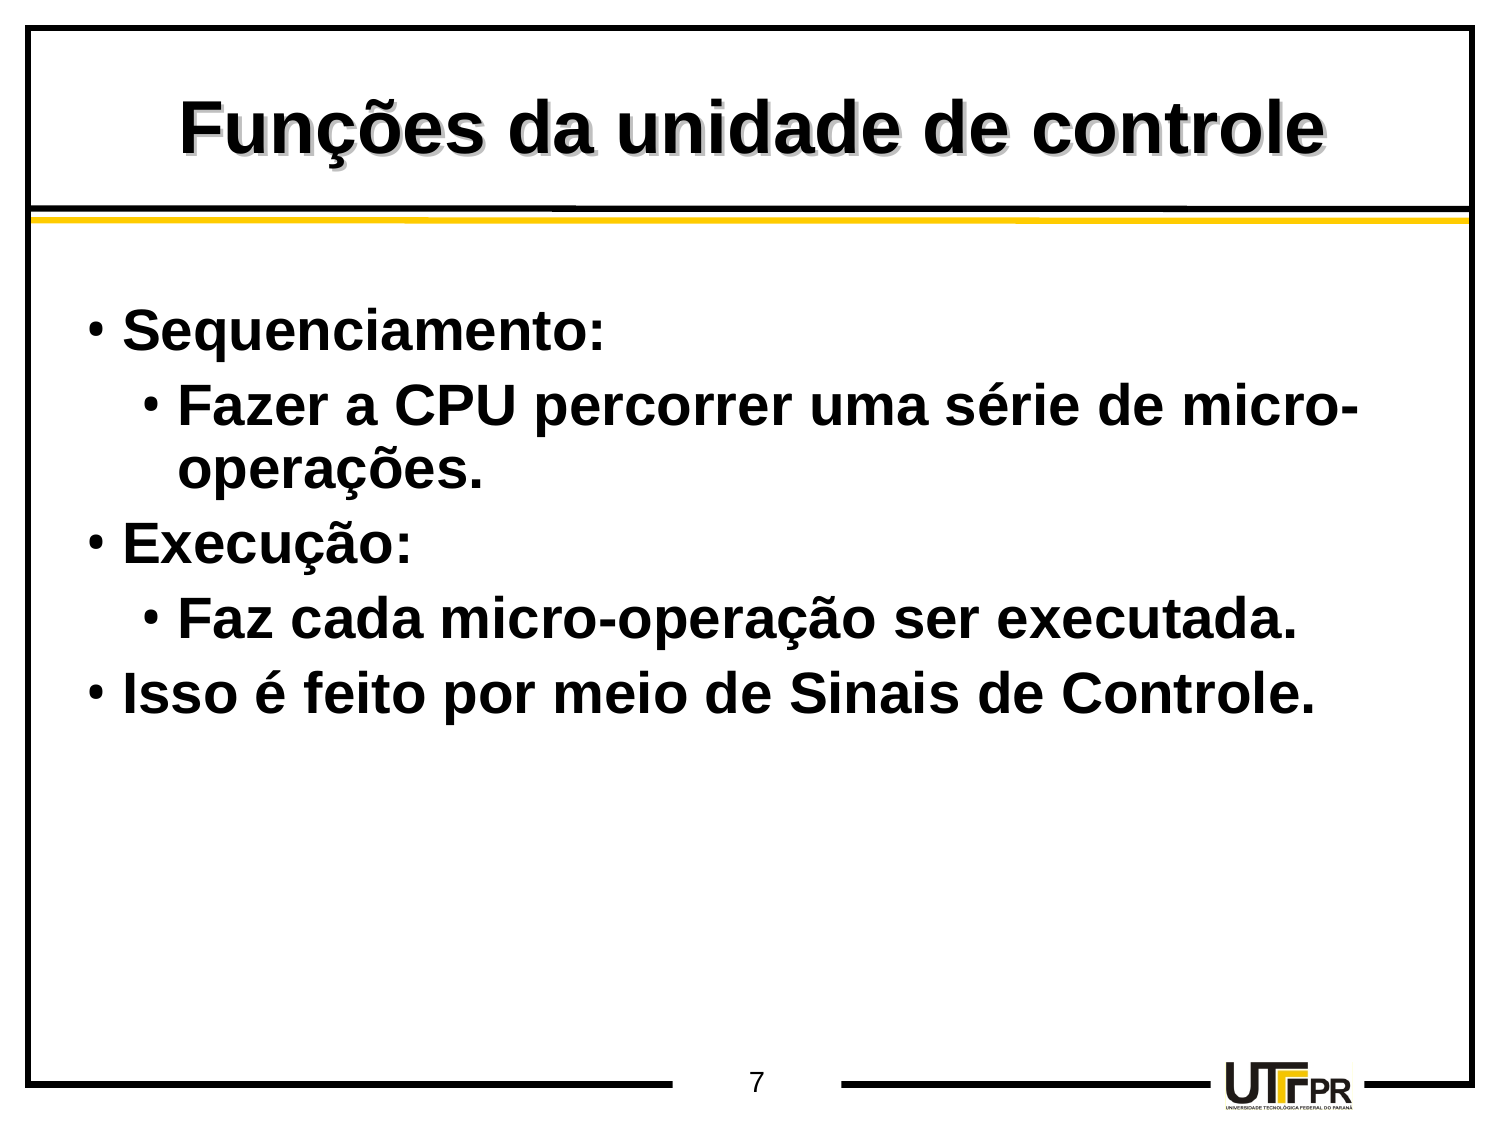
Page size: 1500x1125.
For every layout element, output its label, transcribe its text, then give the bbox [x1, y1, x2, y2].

picture [1225, 1062, 1353, 1110]
list Sequenciamento: Fazer a CPU percorrer uma série de micro-operações. Execução: Faz cada micro-operação ser executada. Isso é feito por meio de Sinais de Controle. [70, 292, 1421, 828]
title Funções da unidade de controle [29, 85, 1477, 180]
